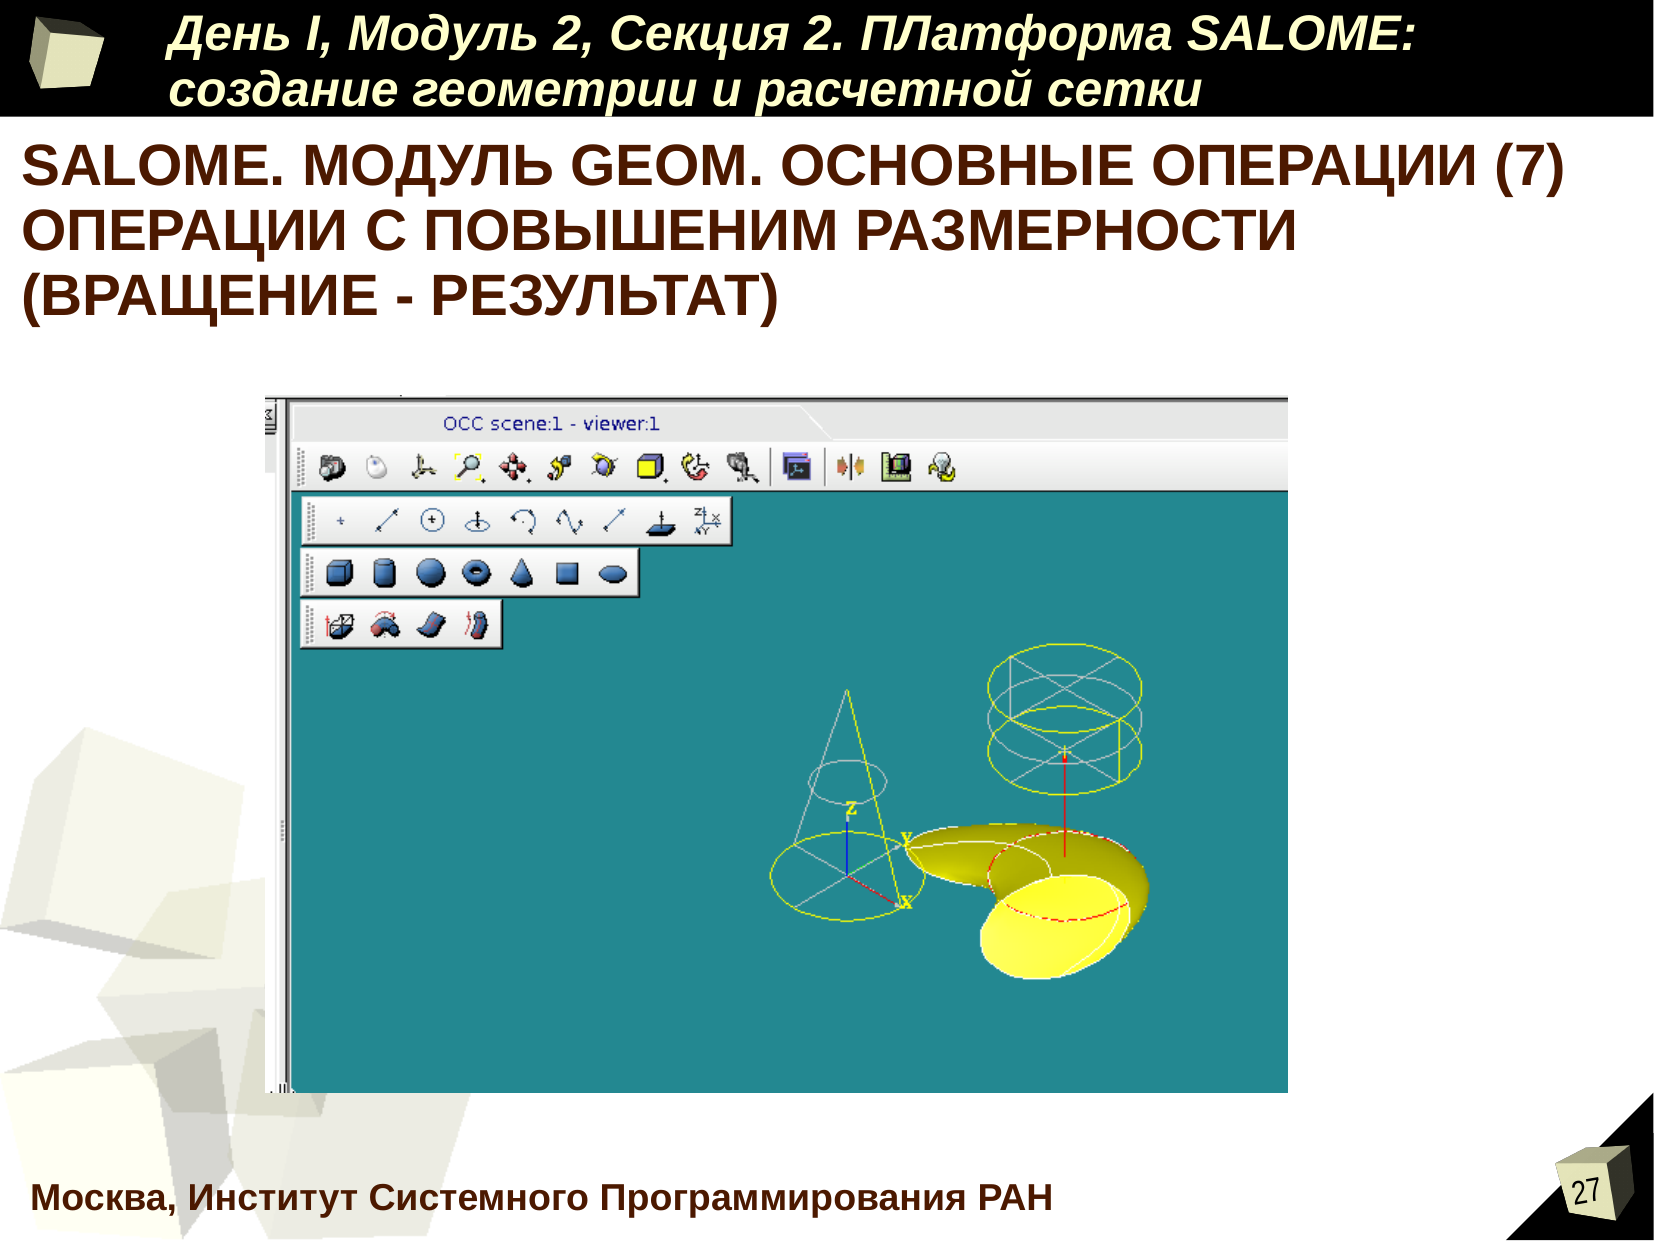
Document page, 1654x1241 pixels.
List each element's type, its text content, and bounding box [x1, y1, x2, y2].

picture [0, 395, 1288, 1241]
picture [464, 1193, 472, 1198]
text_box SALOME. МОДУЛЬ GEOM. ОСНОВНЫЕ ОПЕРАЦИИ (7) ОПЕРАЦИИ С ПОВЫШЕНИМ РАЗМЕРНОСТИ (ВРАЩЕНИЕ - РЕЗУЛЬТАТ) [6, 125, 1654, 335]
